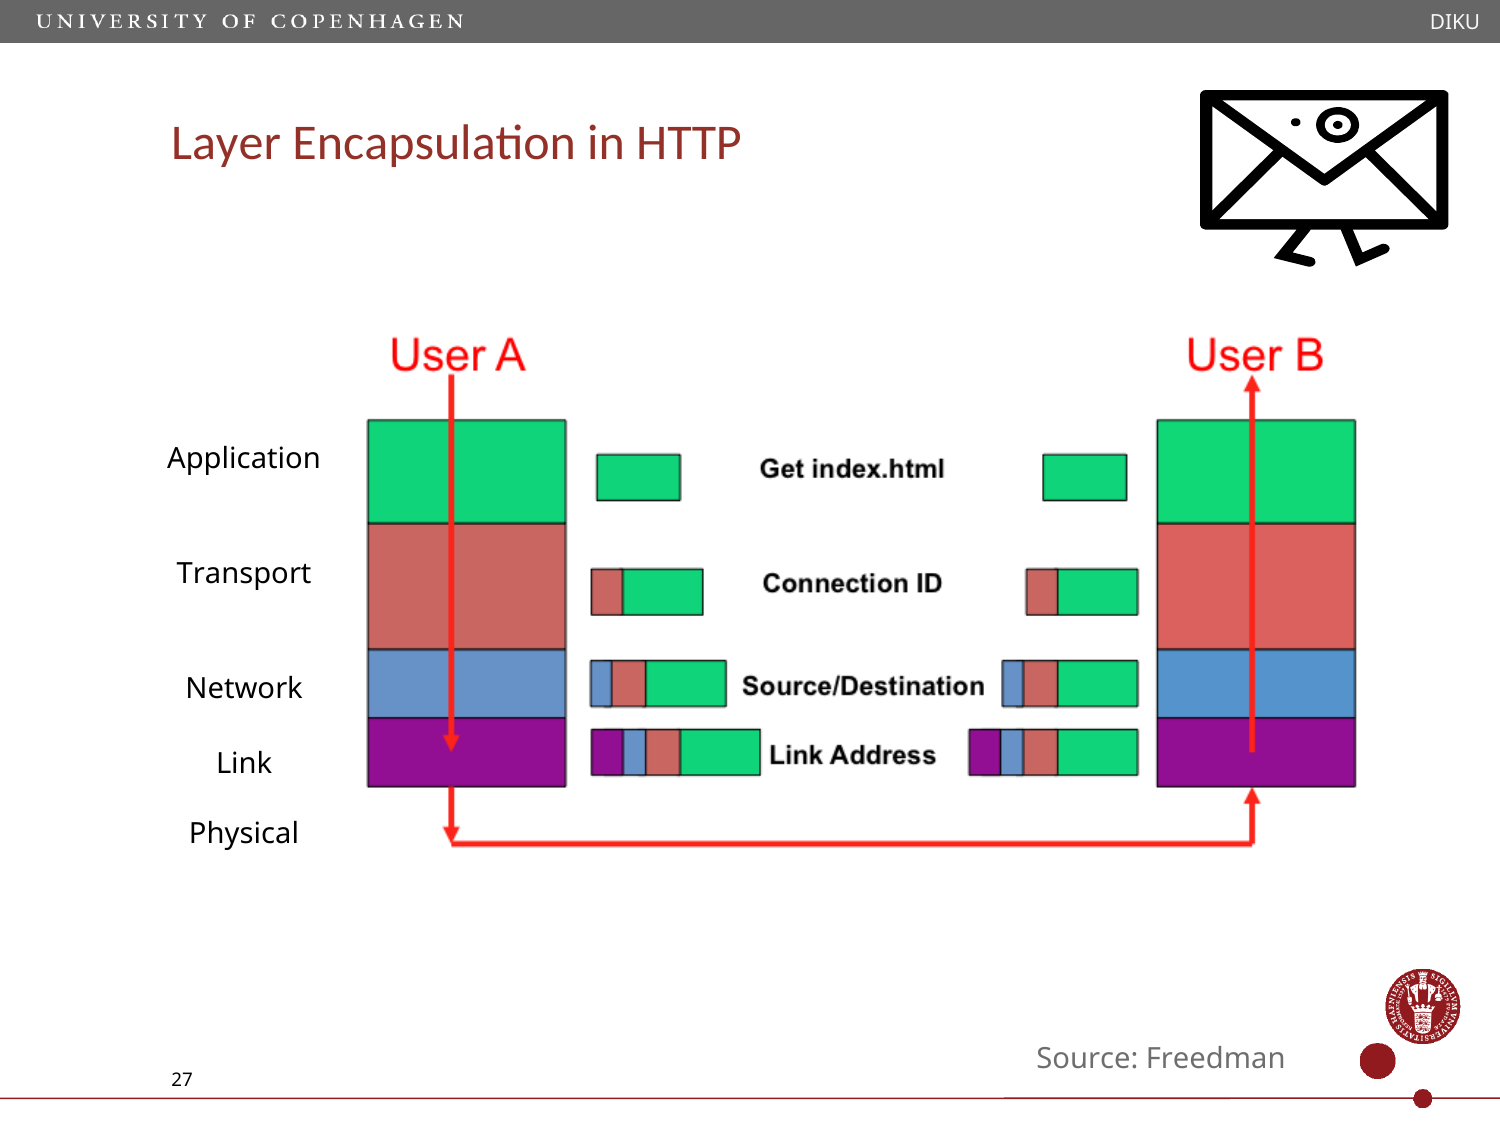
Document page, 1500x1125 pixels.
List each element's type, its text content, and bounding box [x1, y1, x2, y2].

text_box Source: Freedman [1021, 1031, 1341, 1083]
text_box <number> [171, 1067, 522, 1092]
text_box Layer Encapsulation in HTTP [171, 75, 1329, 171]
picture [0, 910, 1500, 1122]
picture [123, 318, 1377, 870]
picture [1200, 90, 1449, 268]
text_box Application Transport Network Link Physical [125, 419, 363, 870]
text_box DIKU [469, 0, 1495, 43]
